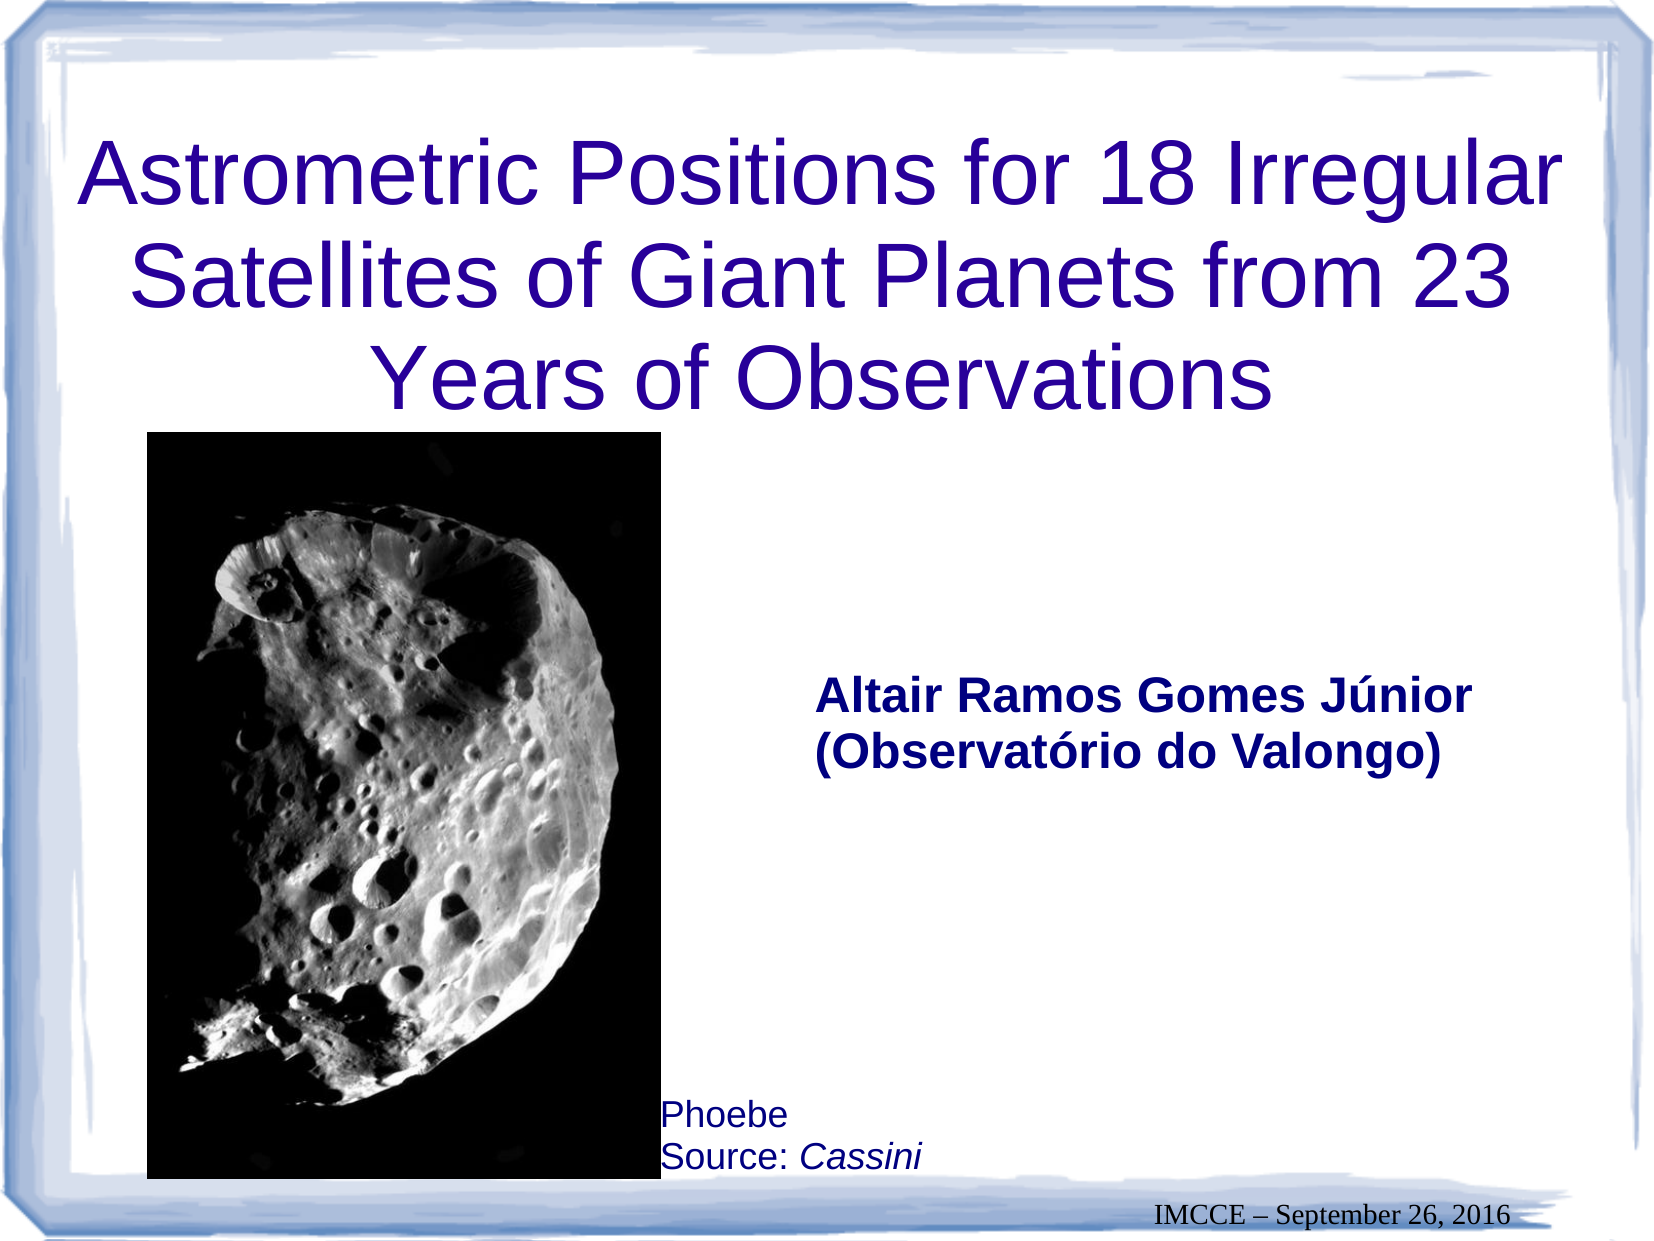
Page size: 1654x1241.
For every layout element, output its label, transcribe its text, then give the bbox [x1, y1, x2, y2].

text_box Altair Ramos Gomes Júnior (Observatório do Valongo) [799, 660, 1516, 880]
picture [0, 0, 1654, 1241]
title Astrometric Positions for 18 Irregular Satellites of Giant Planets from 23 Years of Observations [69, 69, 1576, 482]
text_box Phoebe Source: Cassini [645, 1086, 937, 1186]
